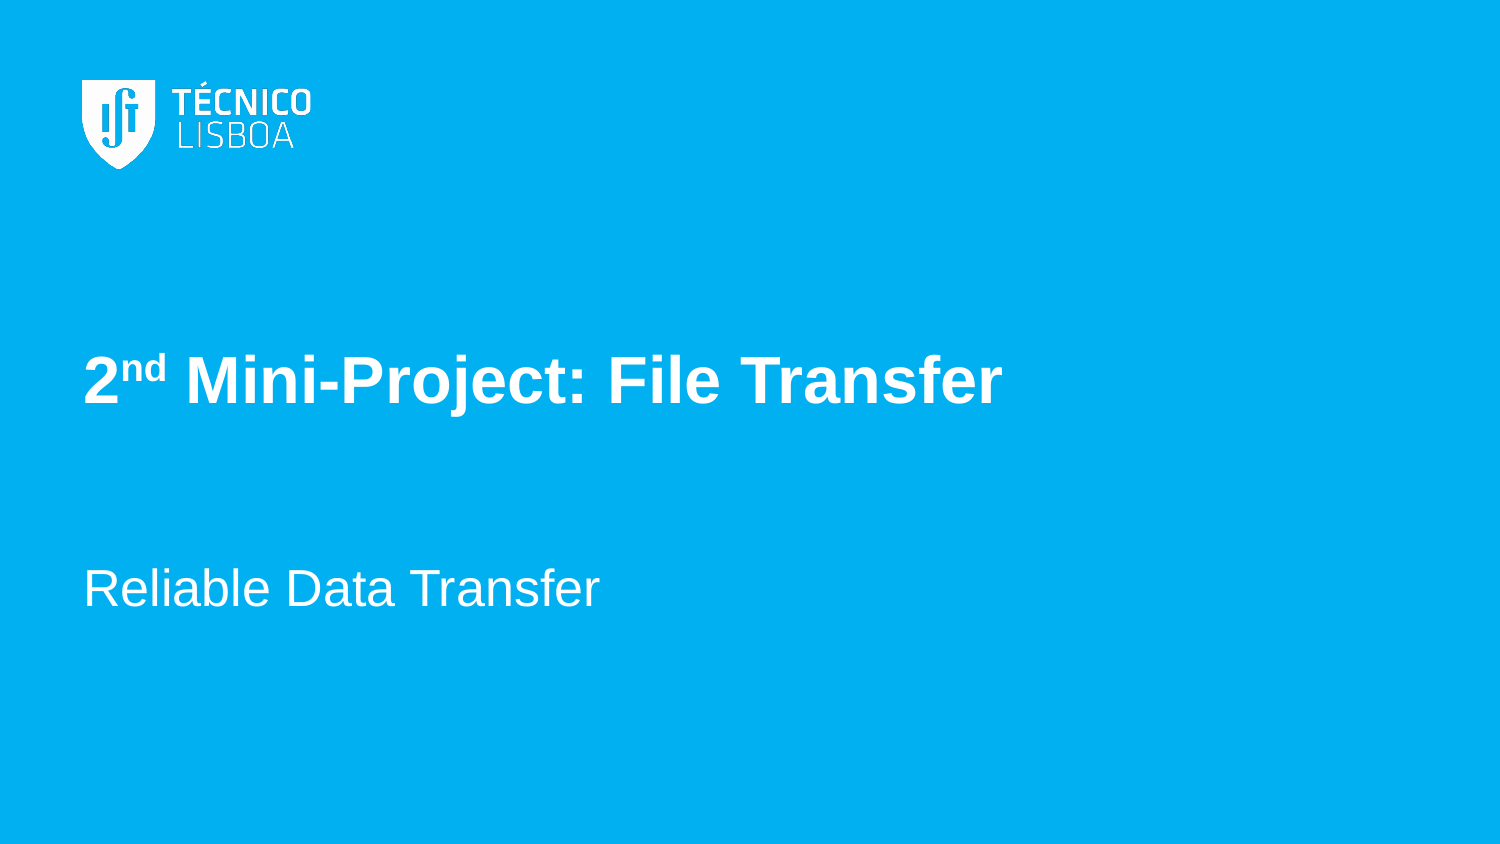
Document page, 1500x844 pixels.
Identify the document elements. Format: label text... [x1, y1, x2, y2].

subtitle Reliable Data Transfer [68, 540, 1383, 783]
title 2nd Mini-Project: File Transfer [68, 338, 1383, 540]
